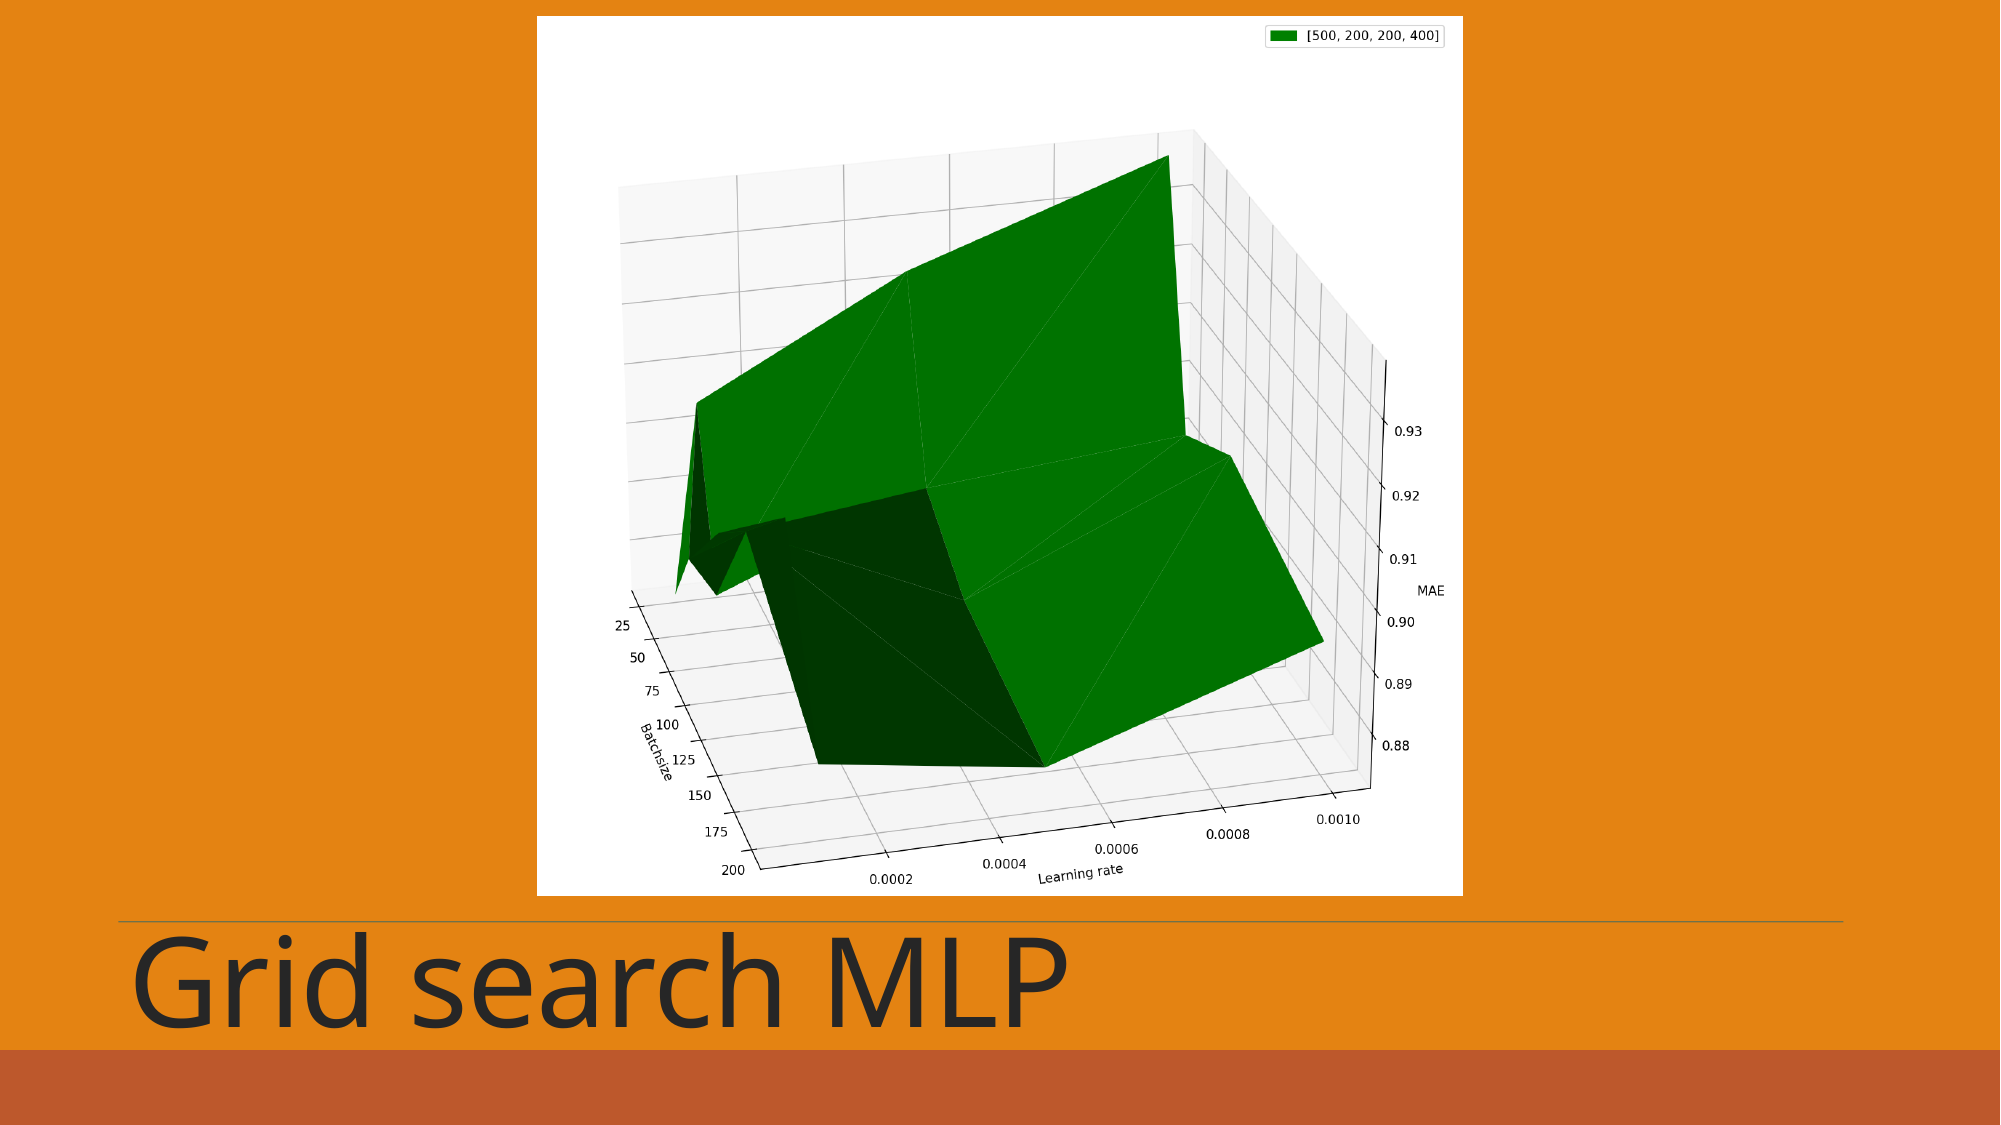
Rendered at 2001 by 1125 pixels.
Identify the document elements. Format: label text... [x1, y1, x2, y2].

picture [537, 16, 1463, 897]
title Grid search MLP [113, 887, 1904, 1039]
text_box [0, 0, 2000, 1125]
